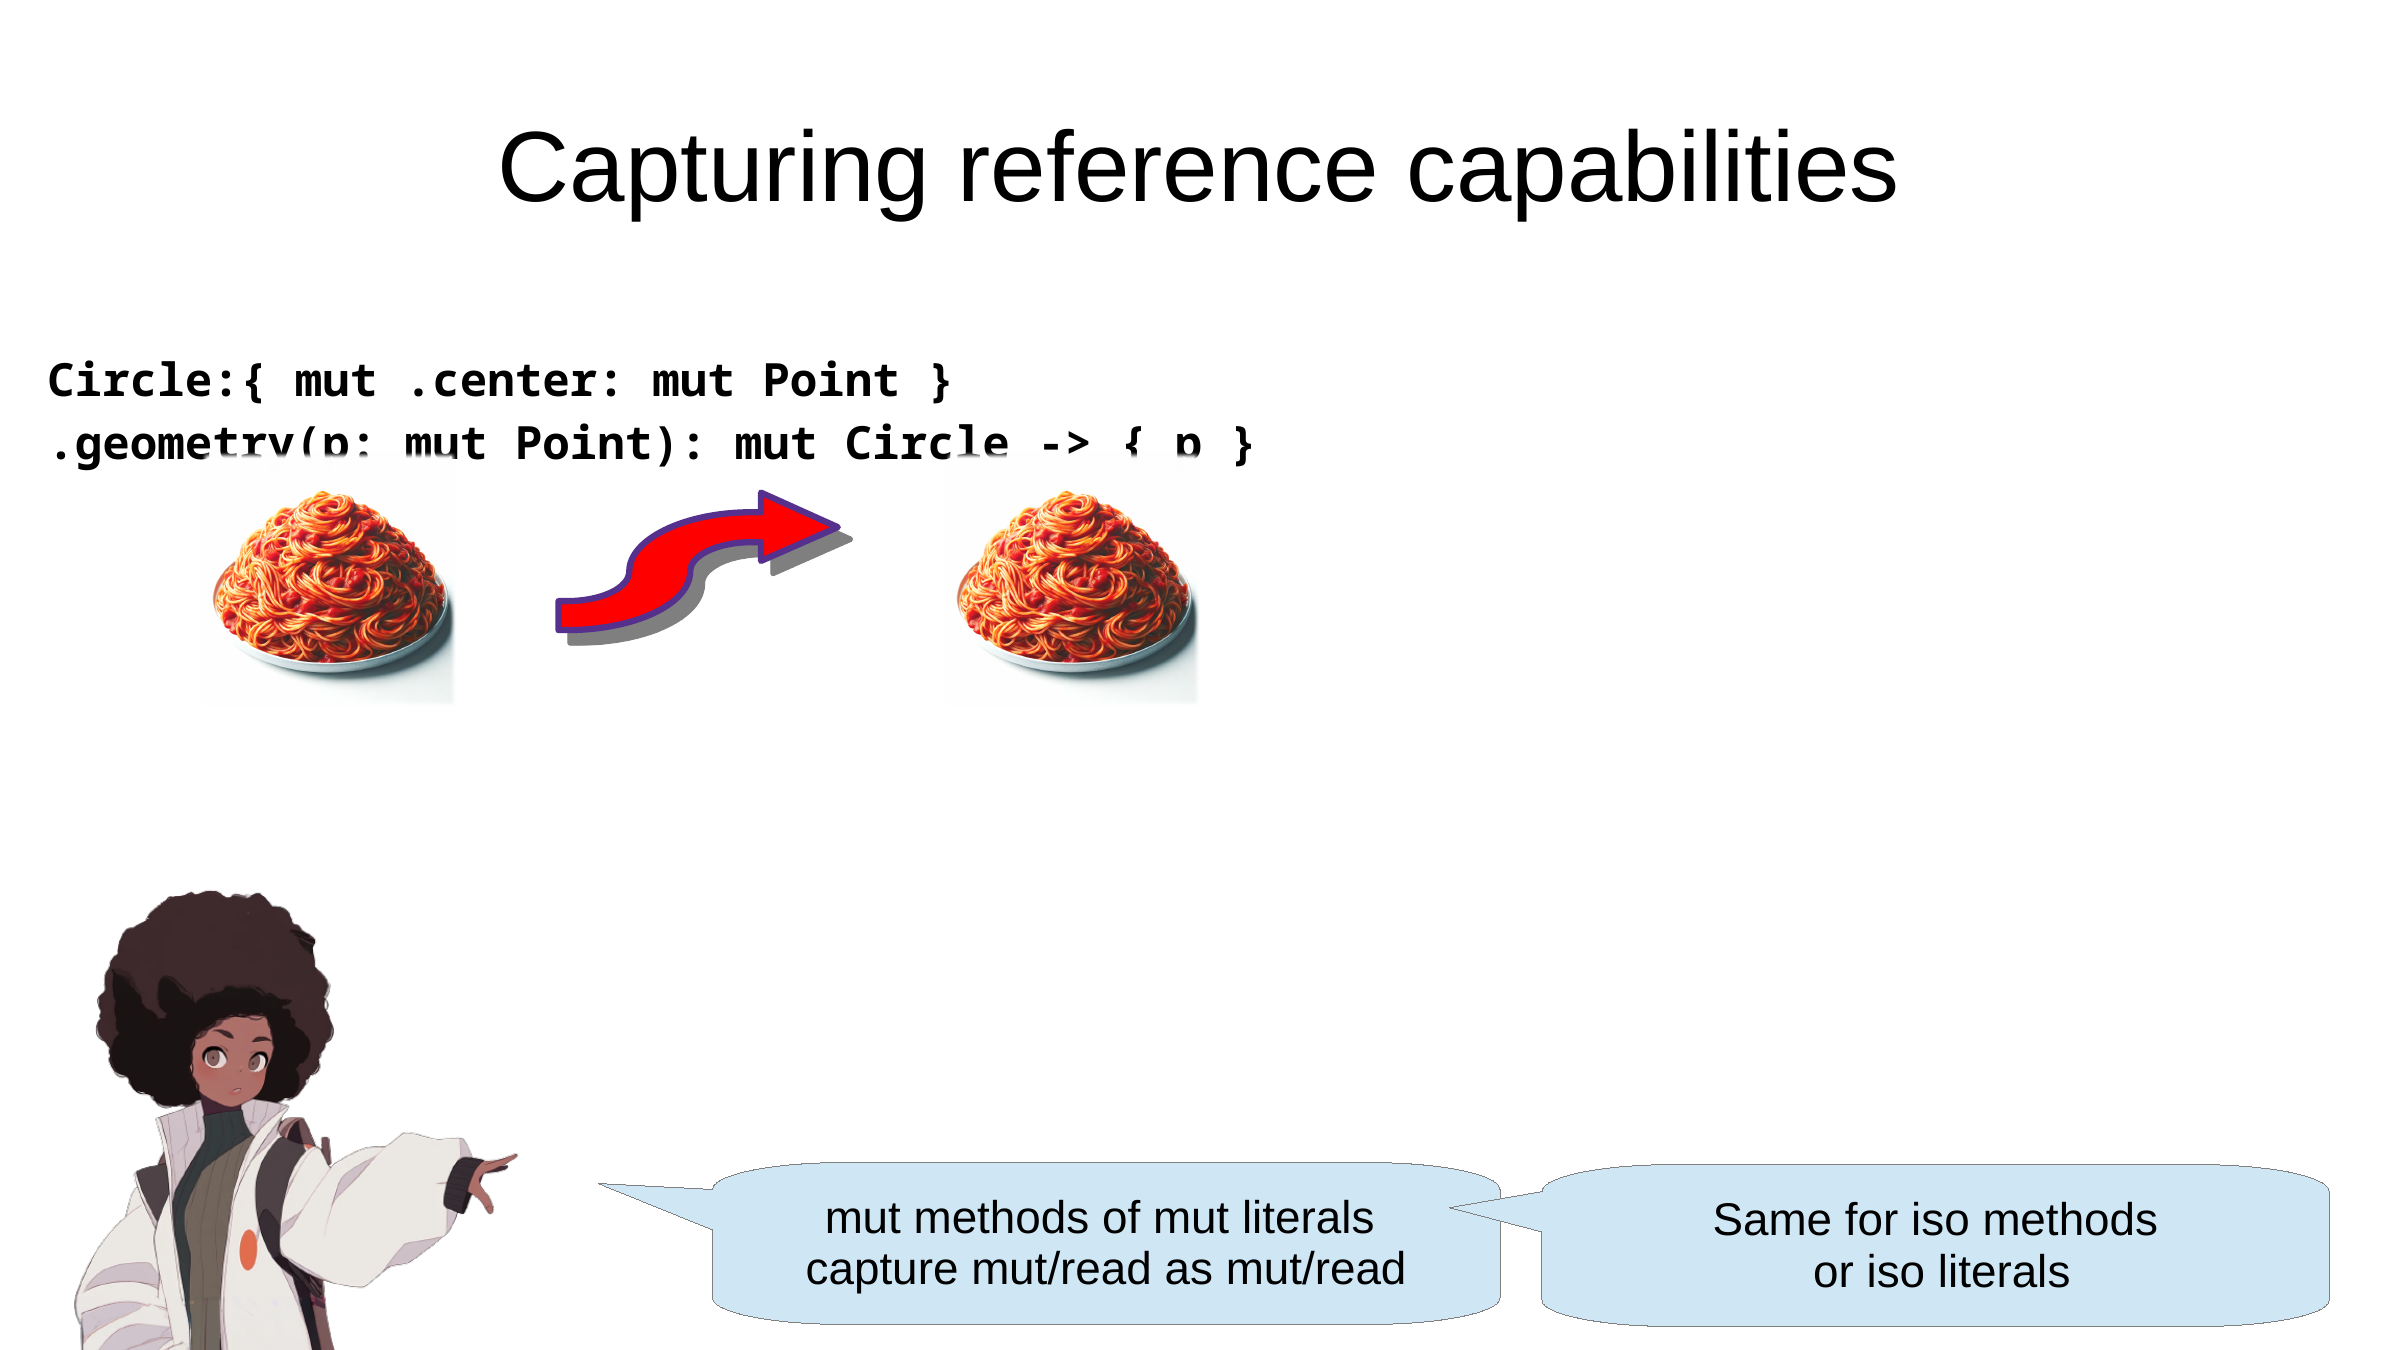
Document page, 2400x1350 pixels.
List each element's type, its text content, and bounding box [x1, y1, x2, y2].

text_box mut methods of mut literals capture mut/read as mut/read [598, 1162, 1501, 1325]
picture [201, 451, 457, 707]
picture [945, 451, 1201, 707]
text_box Circle:{ mut .center: mut Point } .geometry(p: mut Point): mut Circle -> { p } [32, 277, 2358, 1124]
title Capturing reference capabilities [120, 53, 2280, 277]
text_box [558, 492, 838, 631]
text_box Same for iso methods or iso literals [1449, 1164, 2330, 1327]
picture [0, 871, 553, 1350]
